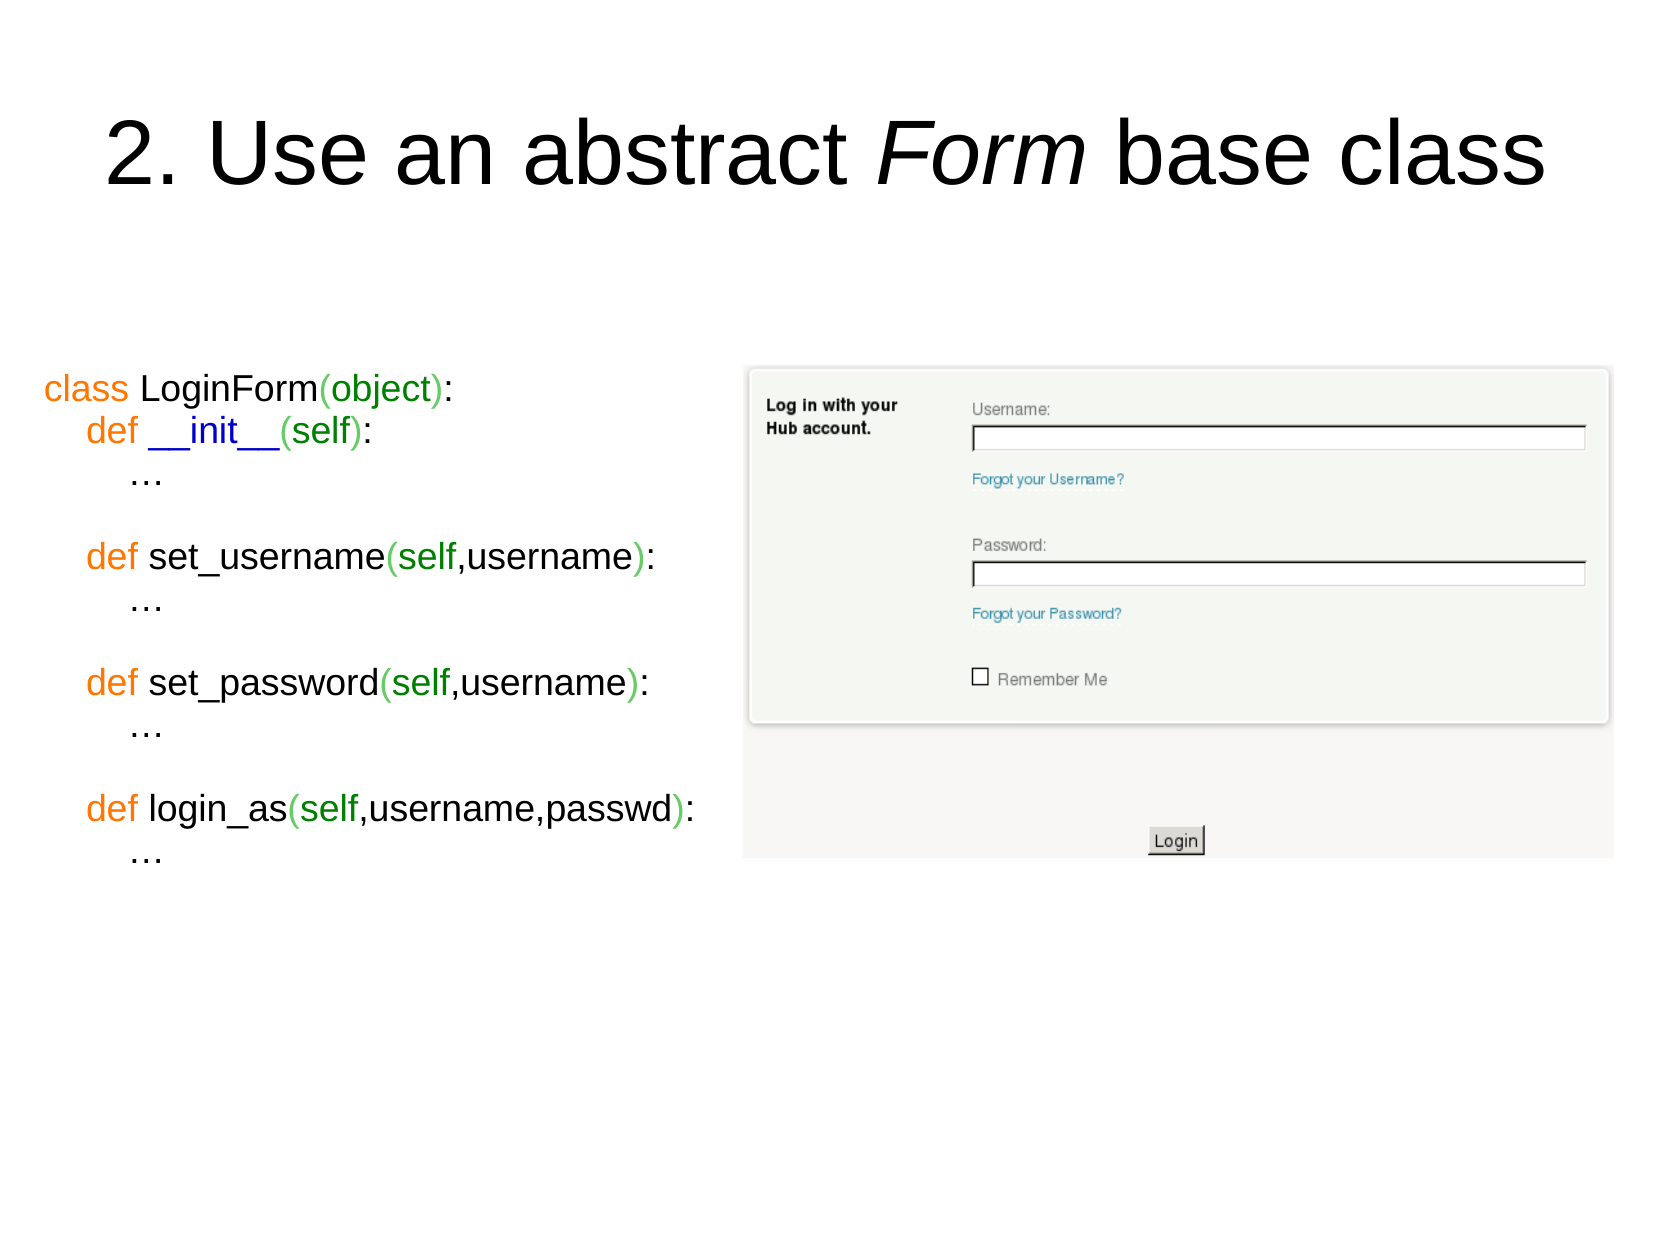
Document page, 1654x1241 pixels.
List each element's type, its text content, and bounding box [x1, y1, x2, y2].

title 2. Use an abstract Form base class [82, 49, 1571, 257]
picture [743, 365, 1614, 858]
text_box class LoginForm(object): def __init__(self): … def set_username(self,username): … def set_password(self,username): … def login_as(self,username,passwd): … [29, 360, 804, 880]
